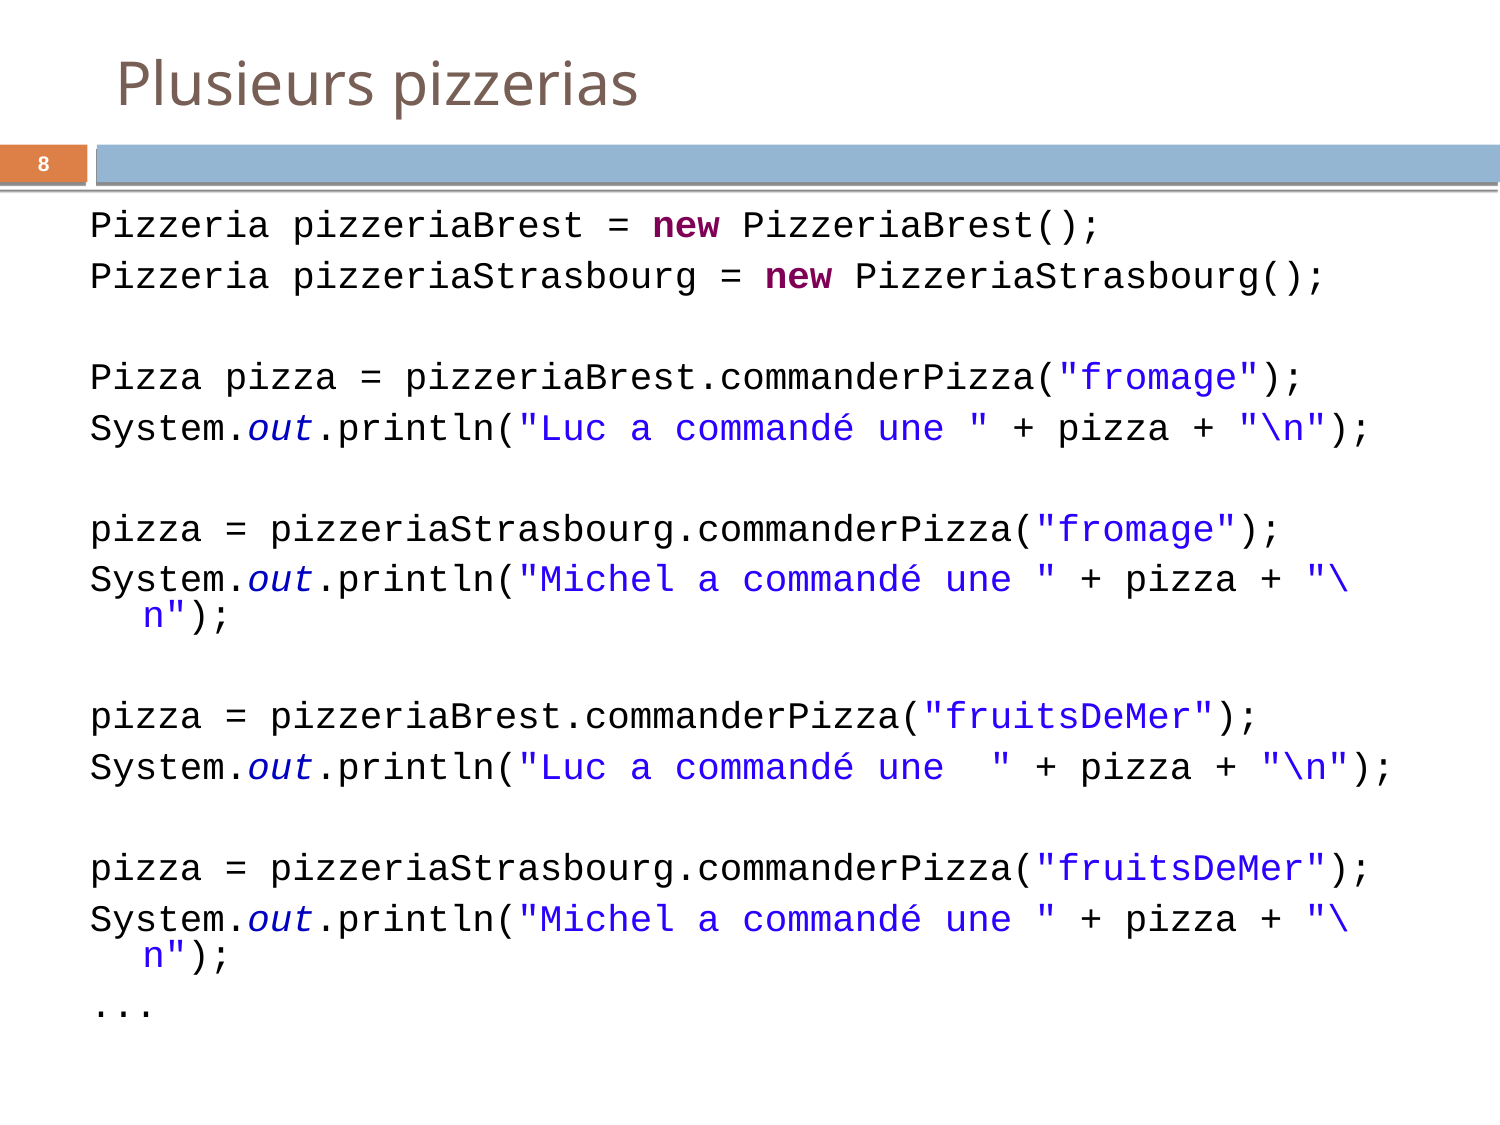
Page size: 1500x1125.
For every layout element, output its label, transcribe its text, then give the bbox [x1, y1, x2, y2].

list Pizzeria pizzeriaBrest = new PizzeriaBrest(); Pizzeria pizzeriaStrasbourg = new PizzeriaStrasbourg(); Pizza pizza = pizzeriaBrest.commanderPizza("fromage"); System.out.println("Luc a commandé une " + pizza + "\n"); pizza = pizzeriaStrasbourg.commanderPizza("fromage"); System.out.println("Michel a commandé une " + pizza + "\n"); pizza = pizzeriaBrest.commanderPizza("fruitsDeMer"); System.out.println("Luc a commandé une " + pizza + "\n"); pizza = pizzeriaStrasbourg.commanderPizza("fruitsDeMer"); System.out.println("Michel a commandé une " + pizza + "\n"); ... [75, 201, 1425, 1125]
title Plusieurs pizzerias [100, 37, 1438, 126]
slide_number <numéro> [0, 143, 88, 184]
